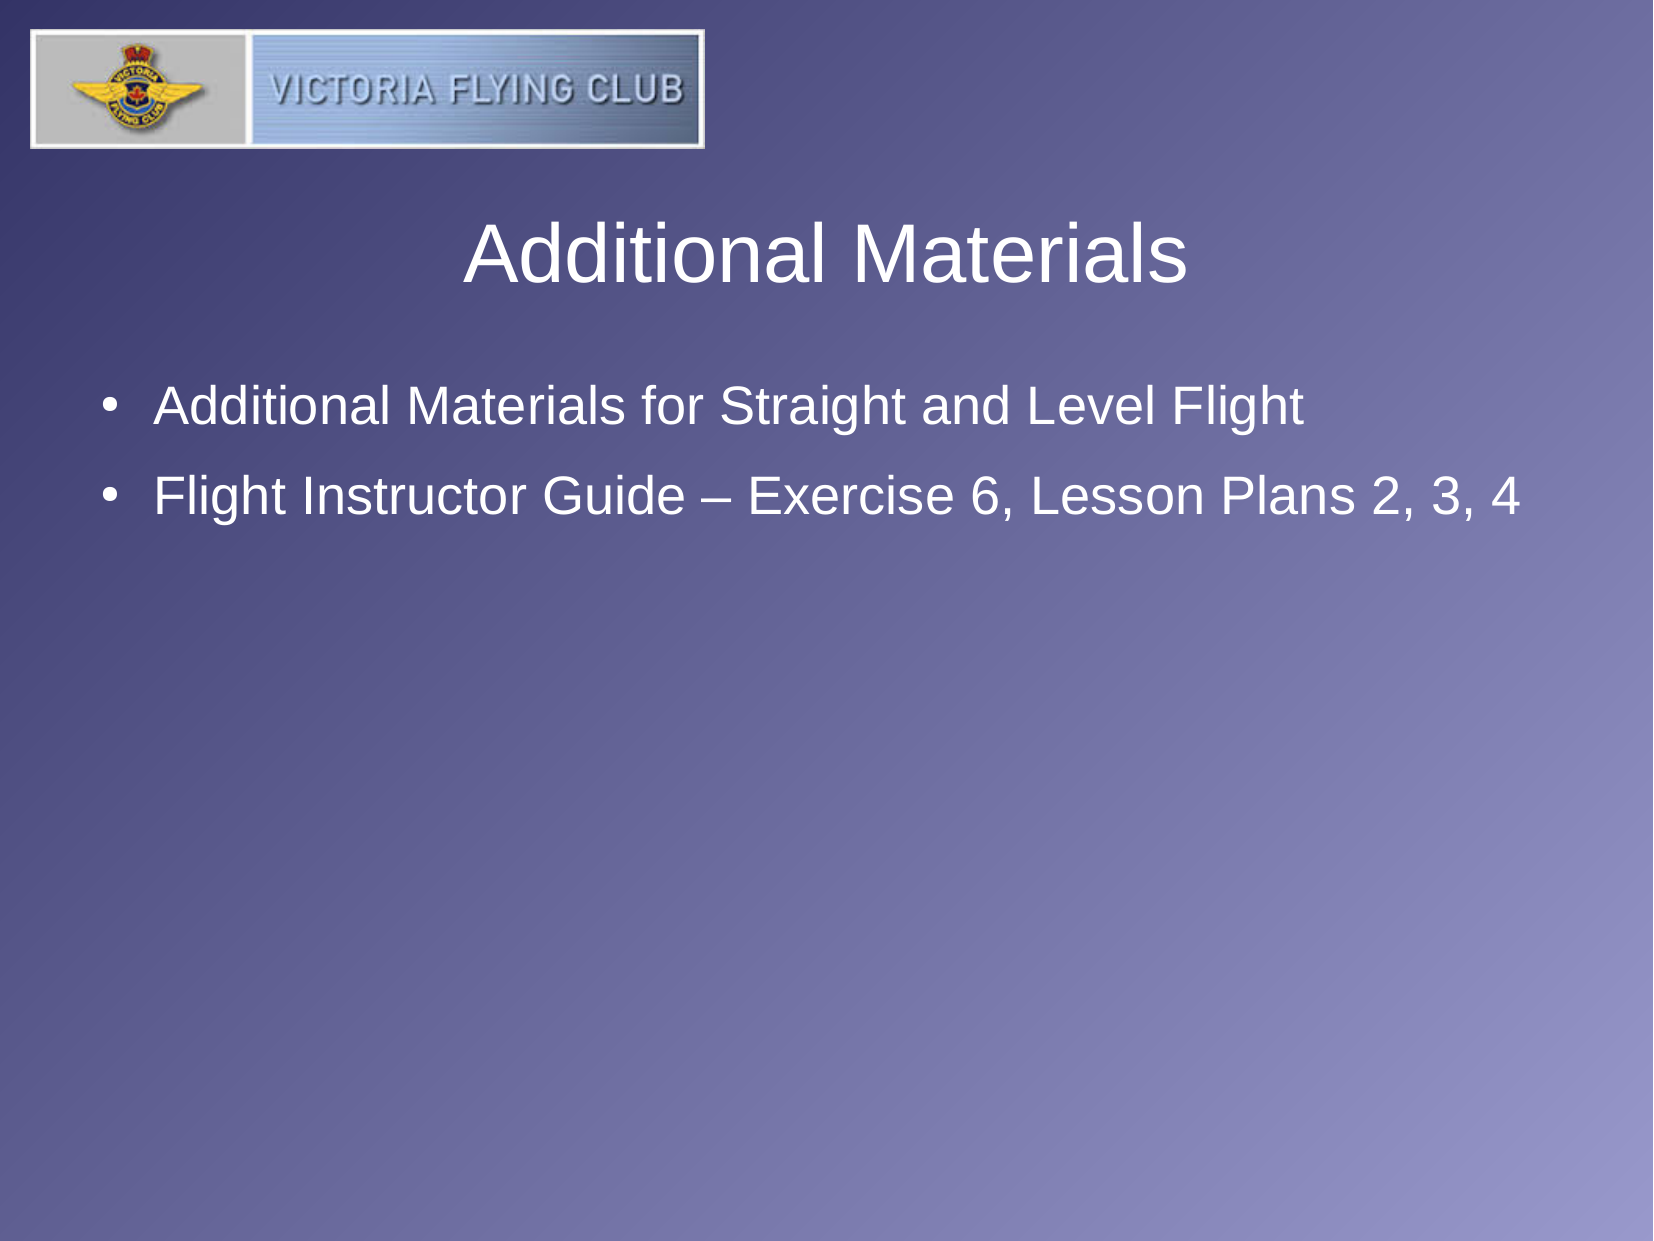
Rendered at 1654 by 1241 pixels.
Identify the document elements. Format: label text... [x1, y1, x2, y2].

picture [30, 29, 705, 149]
list Additional Materials for Straight and Level Flight Flight Instructor Guide – Exercise 6, Lesson Plans 2, 3, 4 [82, 375, 1571, 1095]
title Additional Materials [82, 150, 1571, 358]
